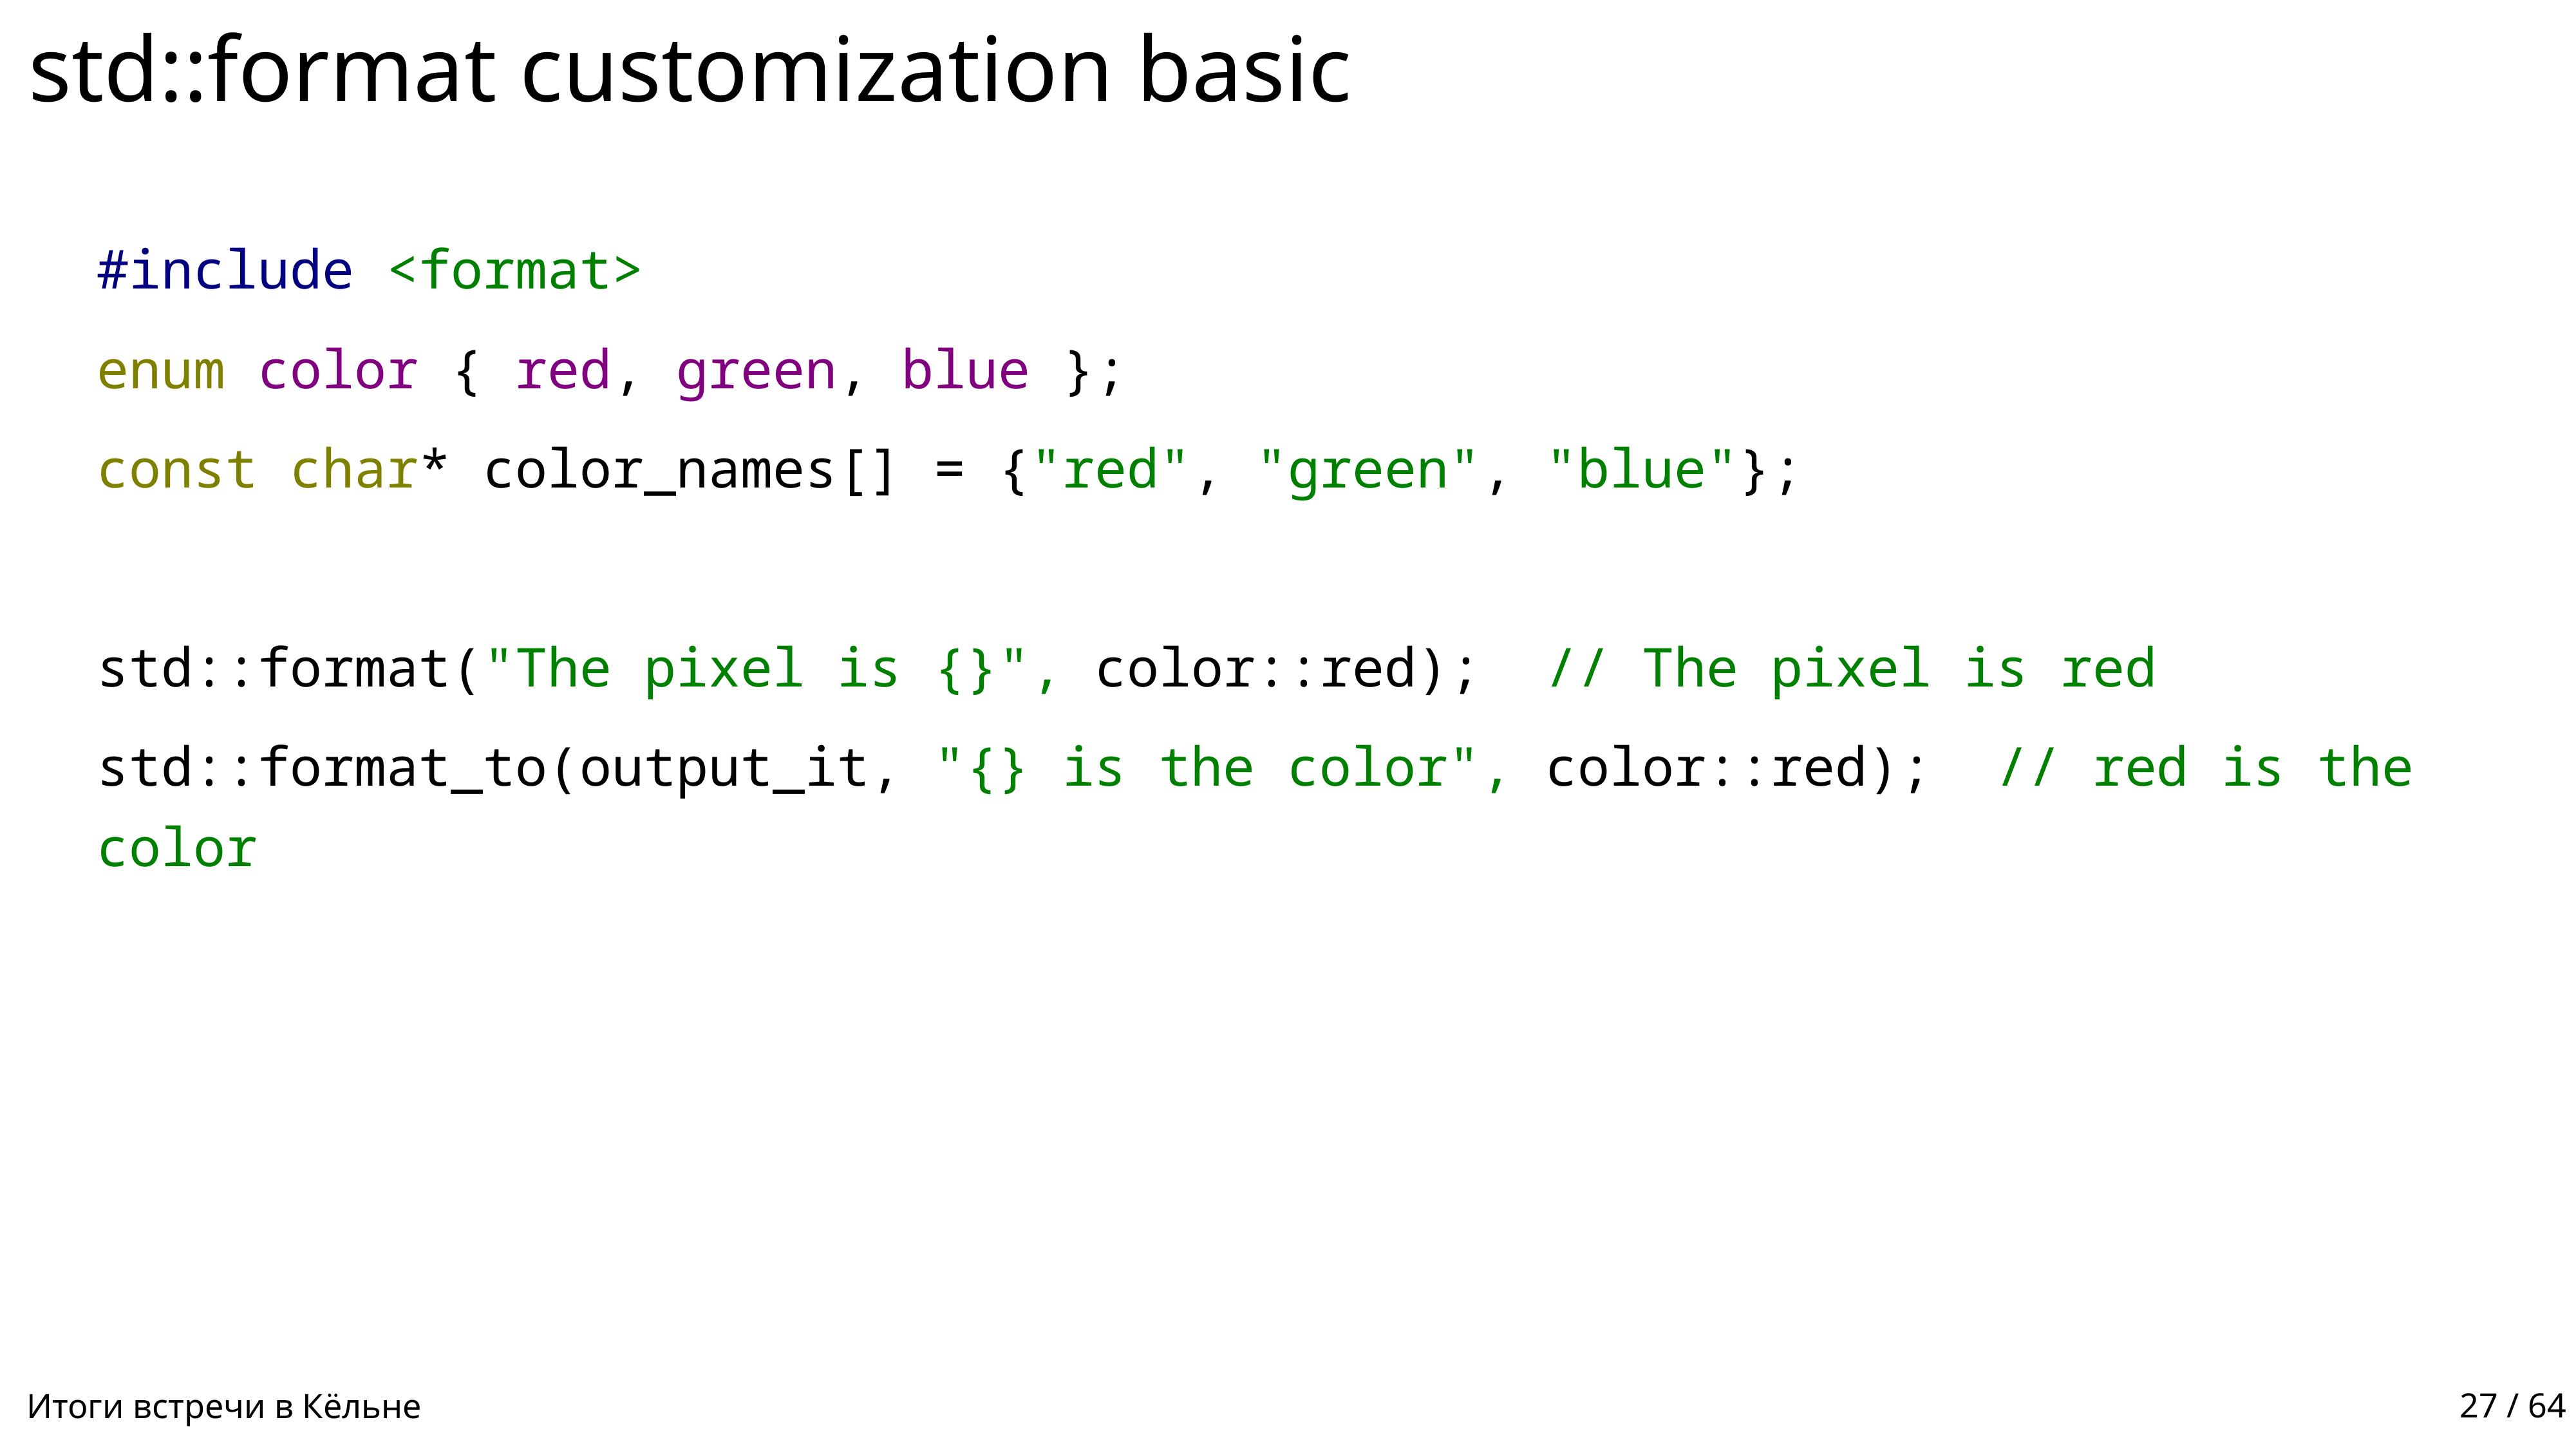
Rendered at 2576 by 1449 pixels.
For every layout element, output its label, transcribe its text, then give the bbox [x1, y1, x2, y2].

list #include <format> enum color { red, green, blue }; const char* color_names[] = {"red", "green", "blue"}; std::format("The pixel is {}", color::red); // The pixel is red std::format_to(output_it, "{} is the color", color::red); // red is the color [87, 214, 2550, 1382]
list Итоги встречи в Кёльне [17, 1376, 1114, 1431]
list <number> / 64 [1479, 1376, 2576, 1431]
title std::format customization basic [19, 19, 2550, 155]
